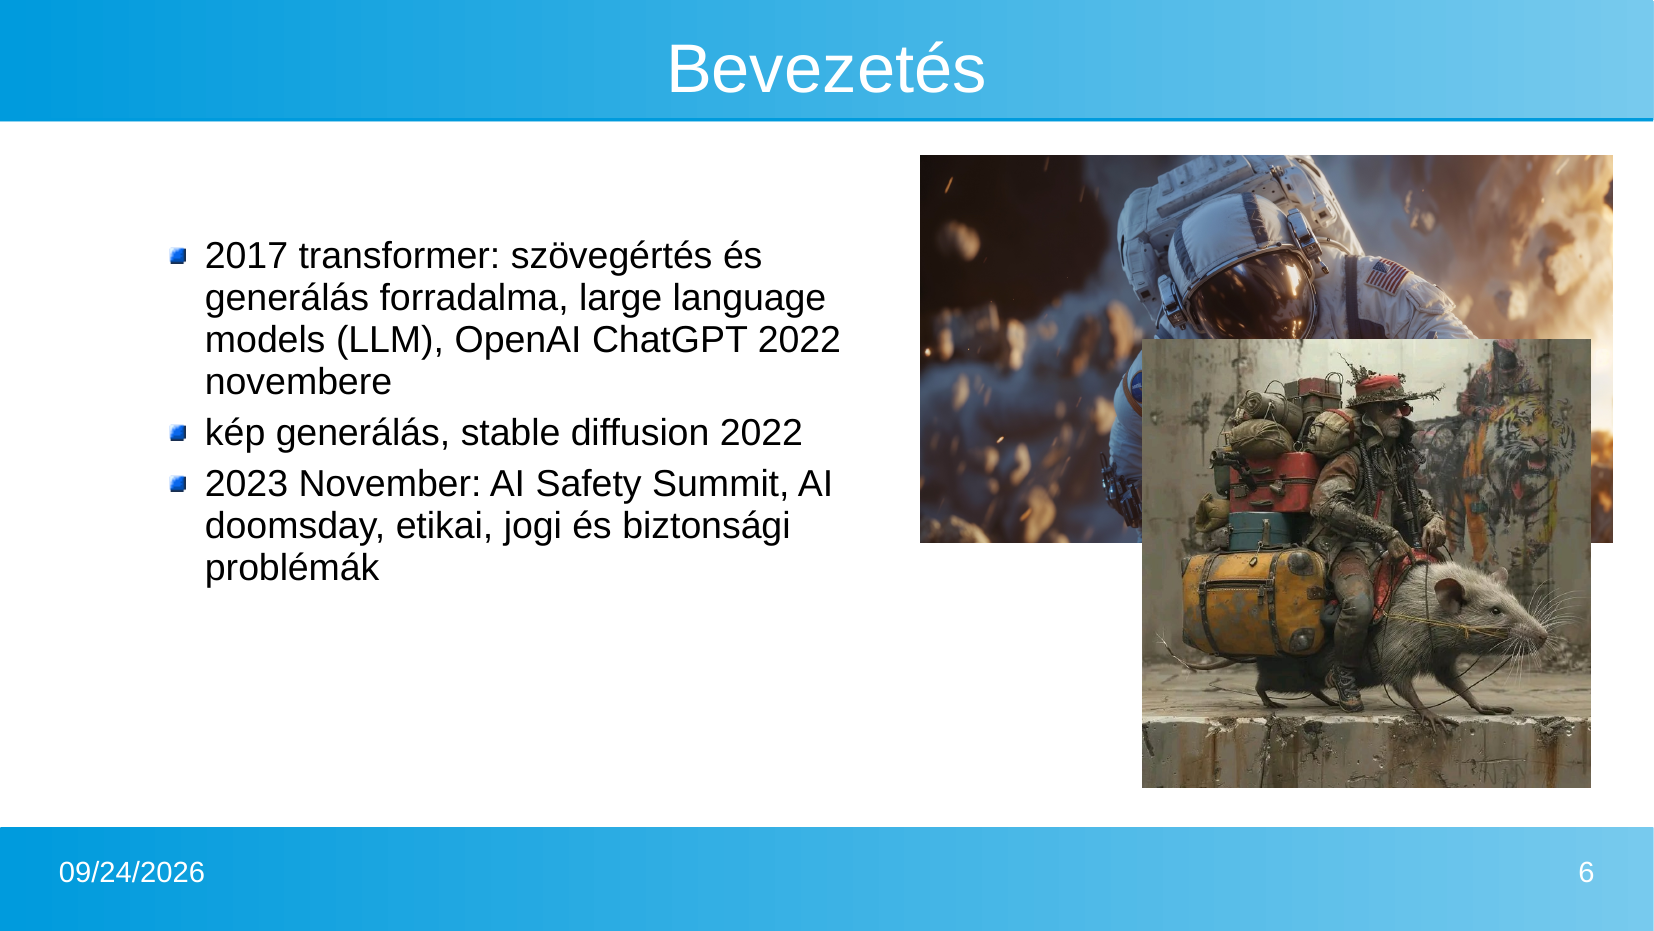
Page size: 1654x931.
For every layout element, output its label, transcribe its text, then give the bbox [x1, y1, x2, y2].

text_box 2017 transformer: szövegértés és generálás forradalma, large language models (LLM), OpenAI ChatGPT 2022 novembere kép generálás, stable diffusion 2022 2023 November: AI Safety Summit, AI doomsday, etikai, jogi és biztonsági problémák [154, 227, 900, 623]
title Bevezetés [59, 29, 1595, 108]
picture [920, 155, 1613, 788]
